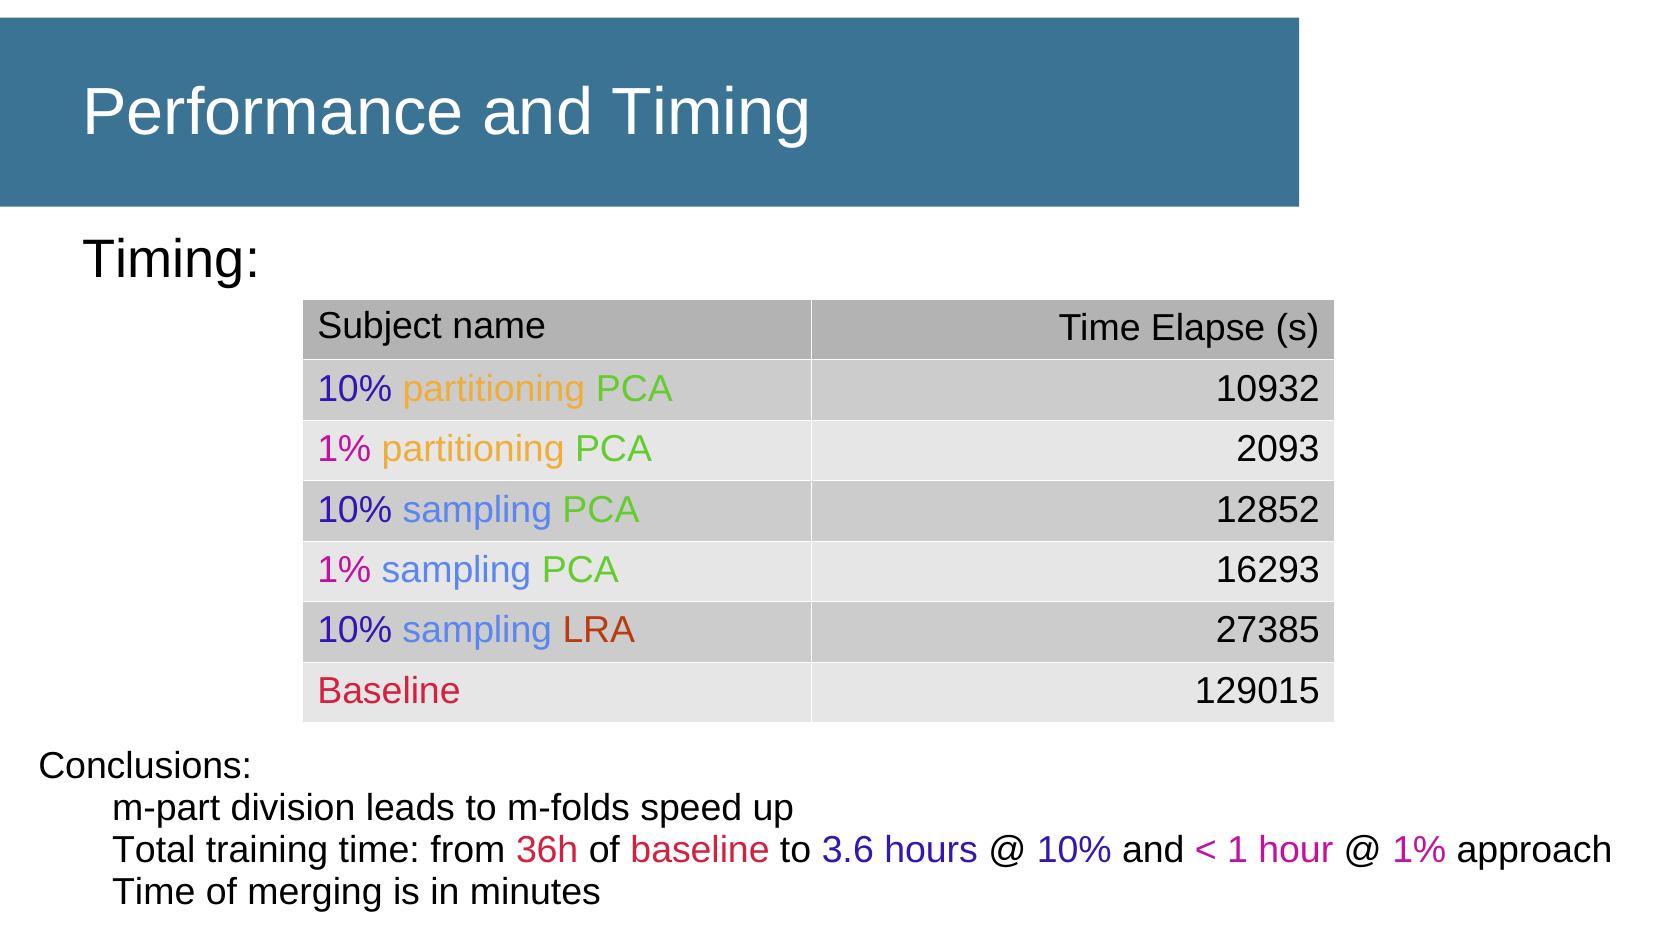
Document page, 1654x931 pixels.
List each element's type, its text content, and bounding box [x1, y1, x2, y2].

table_cell 1% partitioning PCA [303, 421, 811, 480]
table_cell 1% sampling PCA [303, 542, 811, 601]
title Performance and Timing [82, 35, 1234, 189]
table_header Subject name [303, 300, 811, 359]
table_cell 16293 [812, 542, 1334, 601]
text_box Conclusions: m-part division leads to m-folds speed up Total training time: from 36h of baseline to 3.6 hours @ 10% and < 1 hour @ 1% approach Time of merging is in minutes [23, 738, 1628, 921]
table_header Time Elapse (s) [812, 300, 1334, 359]
table_cell 27385 [812, 602, 1334, 662]
table_cell 10932 [812, 360, 1334, 420]
table_cell 129015 [812, 663, 1334, 722]
table_cell 2093 [812, 421, 1334, 480]
table_cell 10% partitioning PCA [303, 360, 811, 420]
list Timing: [82, 224, 1571, 738]
table_cell Baseline [303, 663, 811, 722]
table_cell 10% sampling LRA [303, 602, 811, 662]
table_cell 12852 [812, 481, 1334, 541]
table_cell 10% sampling PCA [303, 481, 811, 541]
